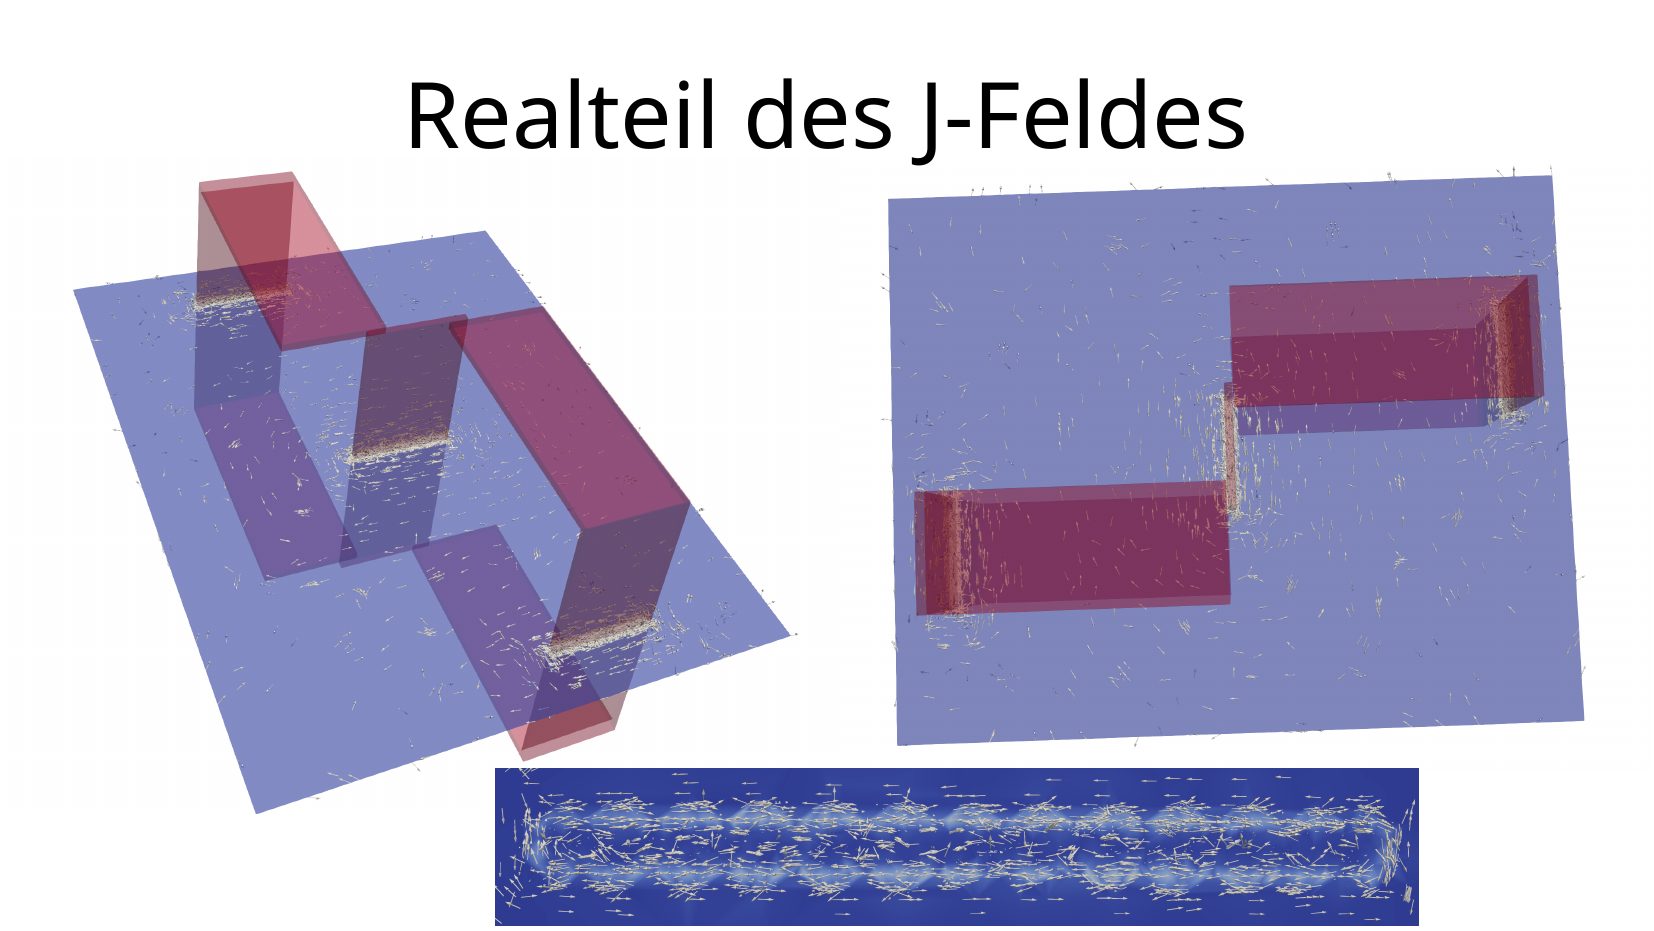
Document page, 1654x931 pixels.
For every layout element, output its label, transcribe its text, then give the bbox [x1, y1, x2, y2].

picture [7, 154, 1654, 927]
title Realteil des J-Feldes [82, 35, 1571, 192]
